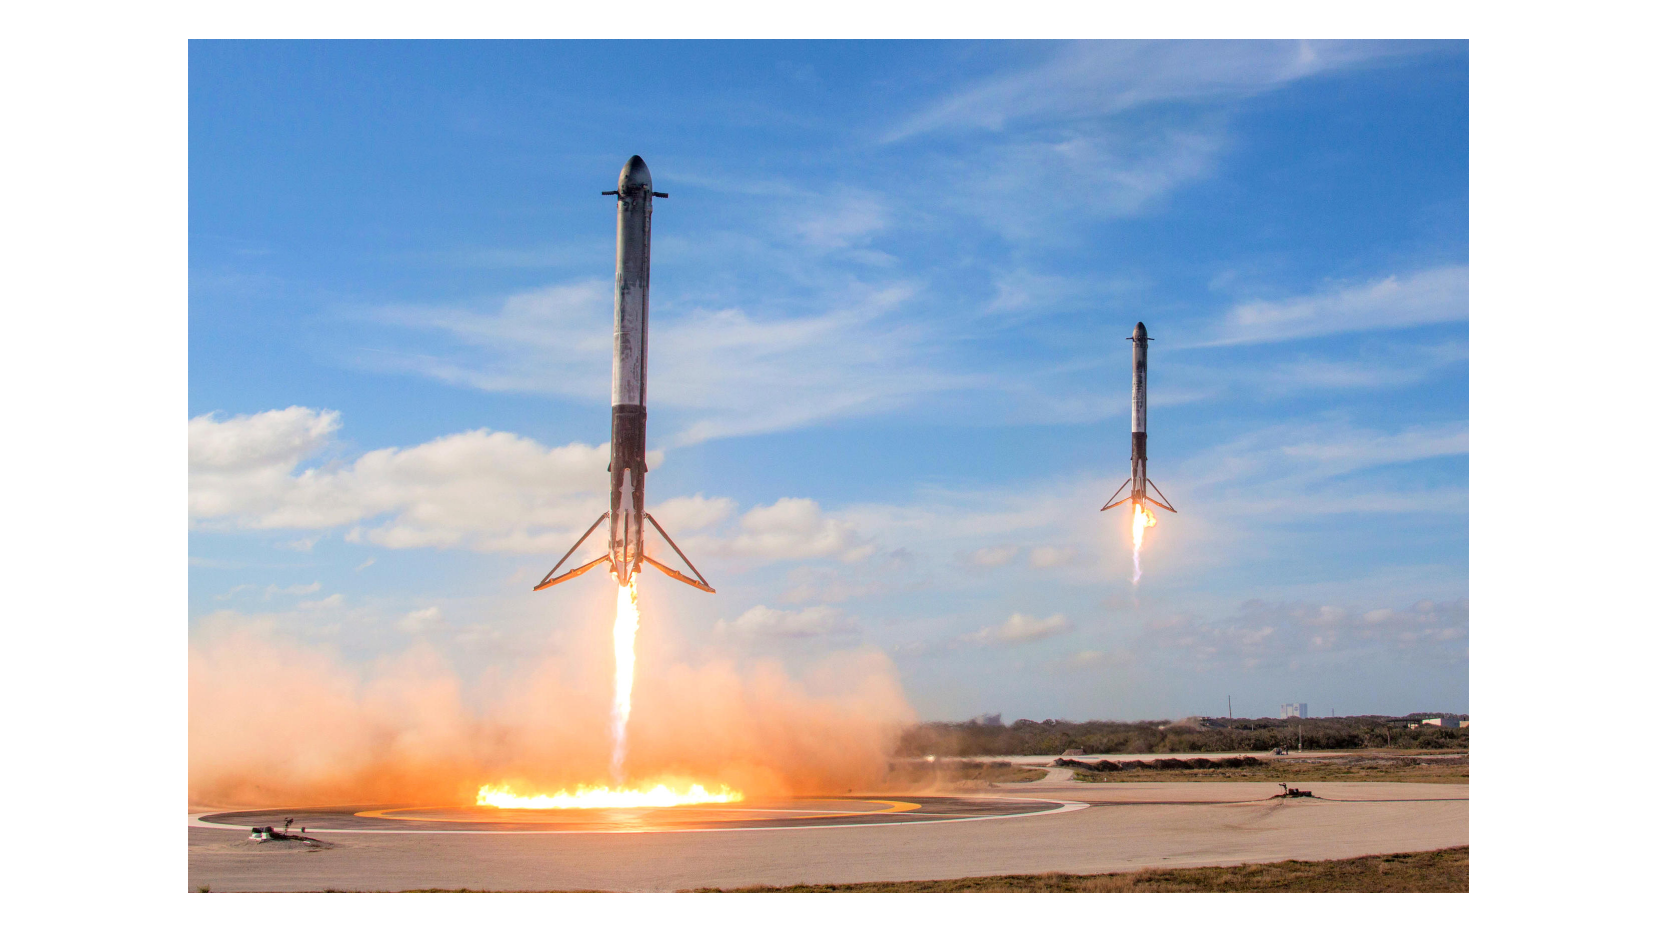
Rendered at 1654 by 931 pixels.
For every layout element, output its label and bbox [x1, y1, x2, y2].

picture [188, 39, 1469, 893]
